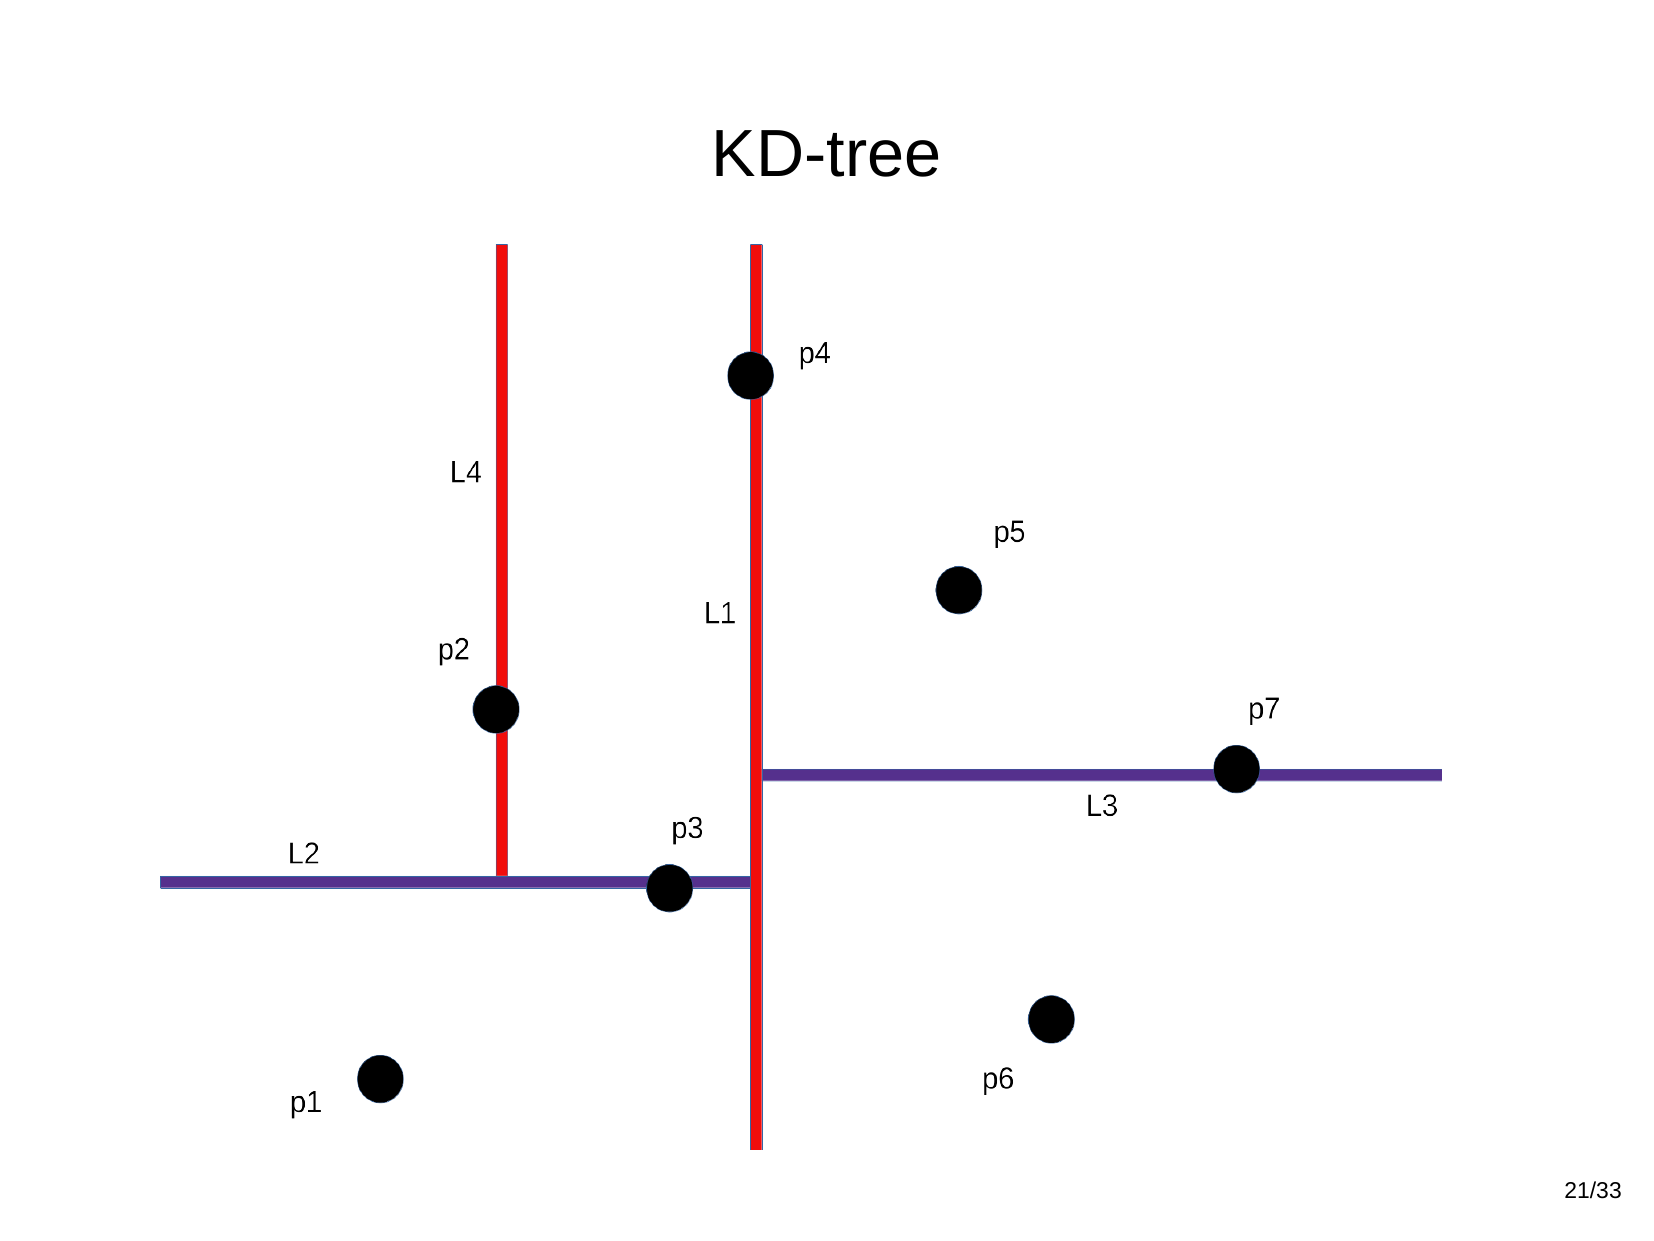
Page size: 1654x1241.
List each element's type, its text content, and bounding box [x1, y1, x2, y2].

title KD-tree [82, 49, 1571, 257]
picture [160, 244, 1442, 1150]
text_box 21/33 [1549, 1170, 1637, 1211]
